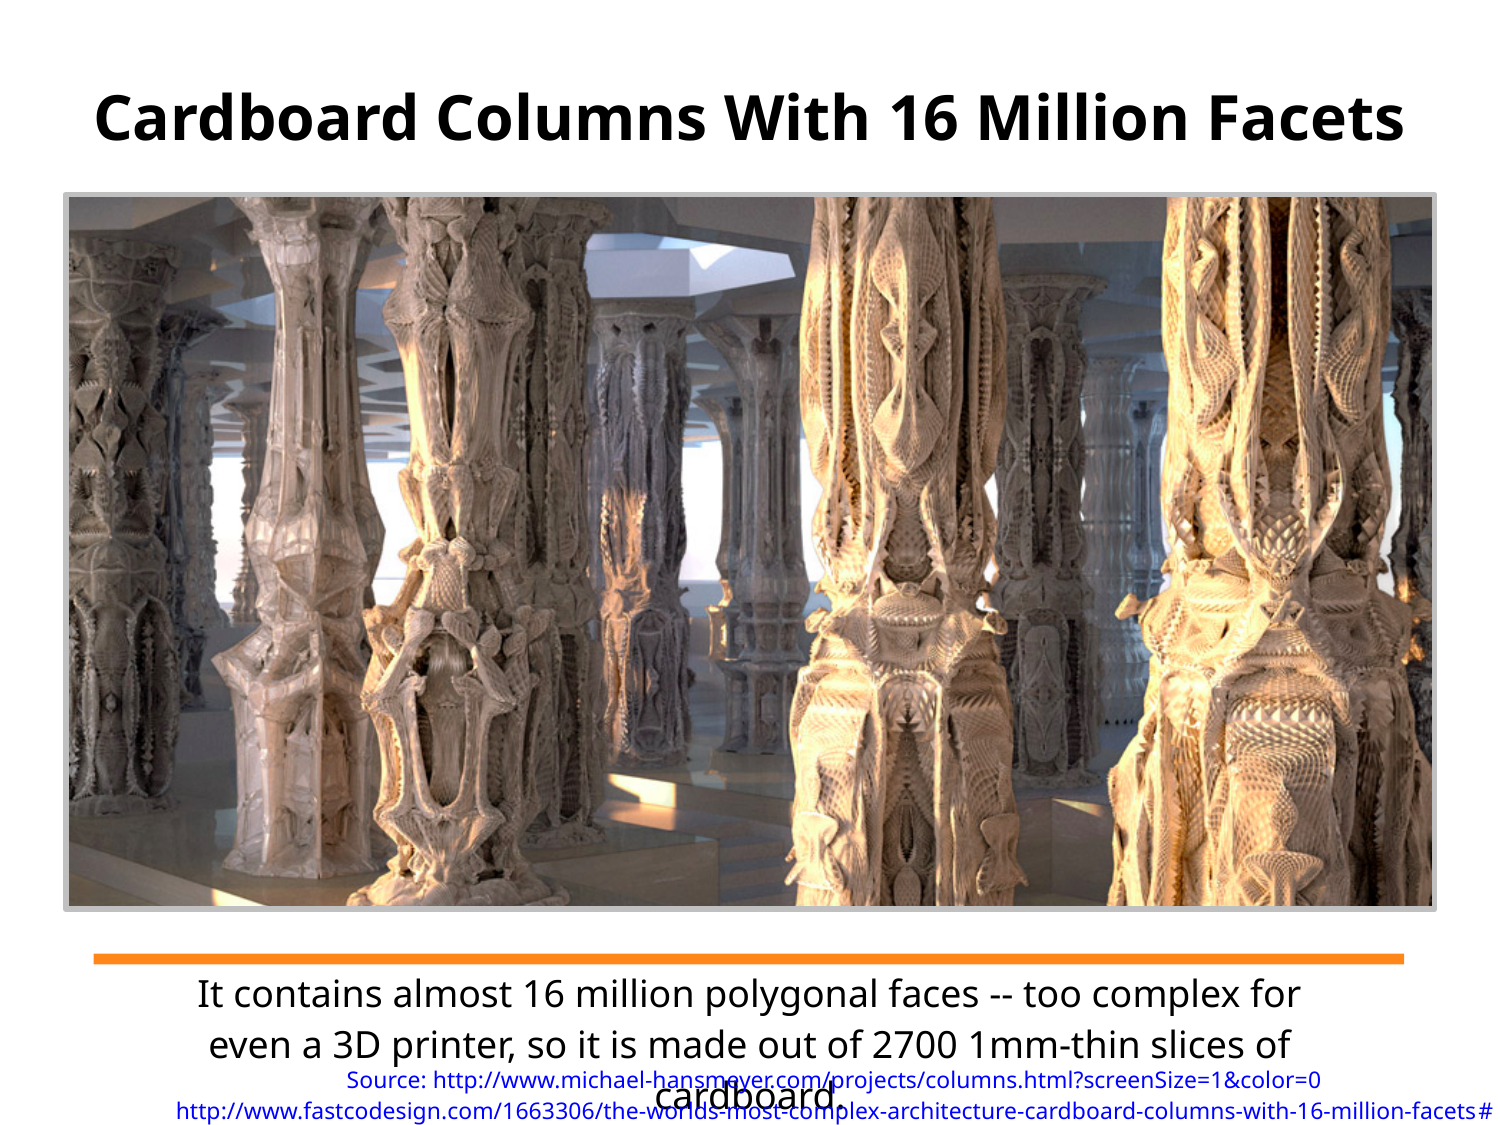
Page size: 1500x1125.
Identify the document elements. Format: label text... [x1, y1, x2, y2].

text_box Source: http://www.michael-hansmeyer.com/projects/columns.html?screenSize=1&color=0 http://www.fastcodesign.com/1663306/the-worlds-most-complex-architecture-cardboard-columns-with-16-million-facets# [161, 1056, 1339, 1123]
title Cardboard Columns With 16 Million Facets [75, 44, 1426, 188]
picture [0, 0, 1500, 1125]
text_box It contains almost 16 million polygonal faces -- too complex for even a 3D printer, so it is made out of 2700 1mm-thin slices of cardboard. [147, 960, 1353, 1064]
